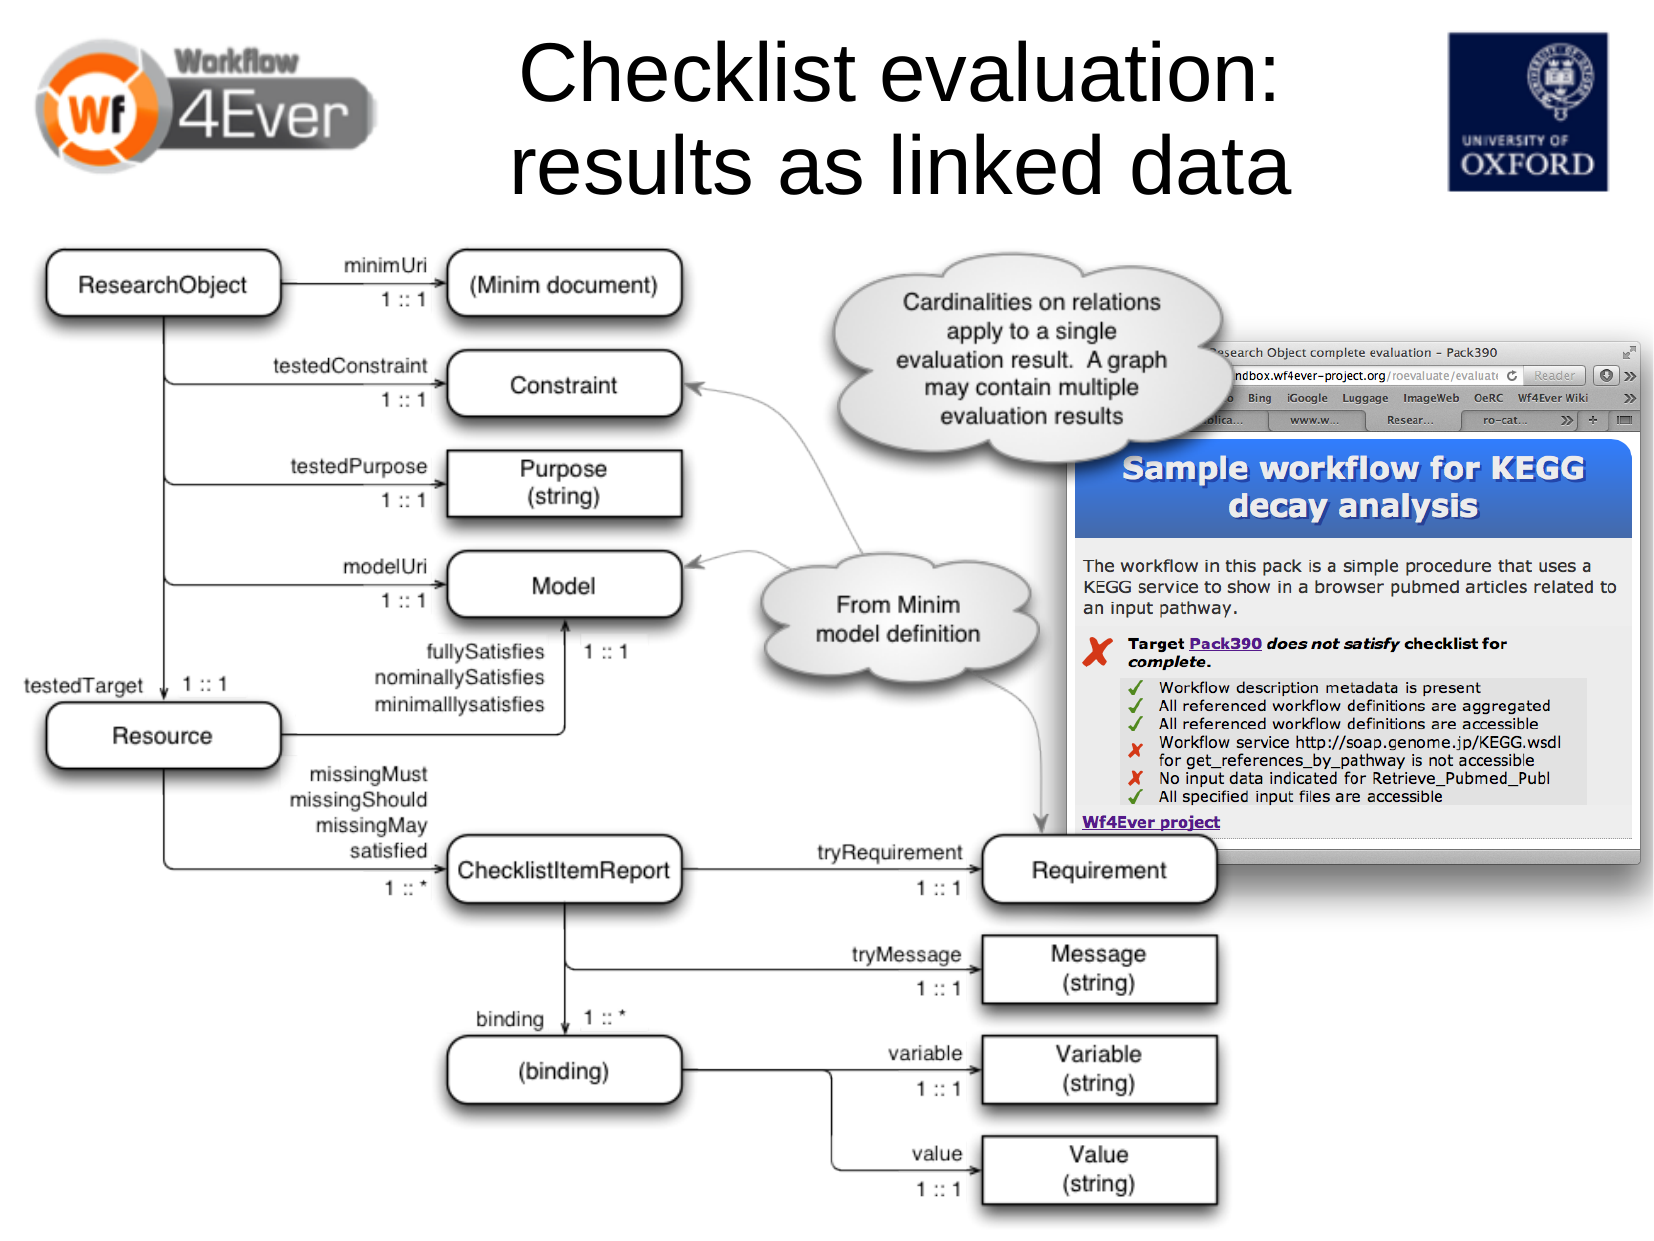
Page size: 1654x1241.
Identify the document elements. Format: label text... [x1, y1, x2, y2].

picture [12, 232, 1654, 1241]
picture [29, 33, 354, 181]
picture [1447, 29, 1612, 194]
title Checklist evaluation: results as linked data [354, 19, 1447, 219]
